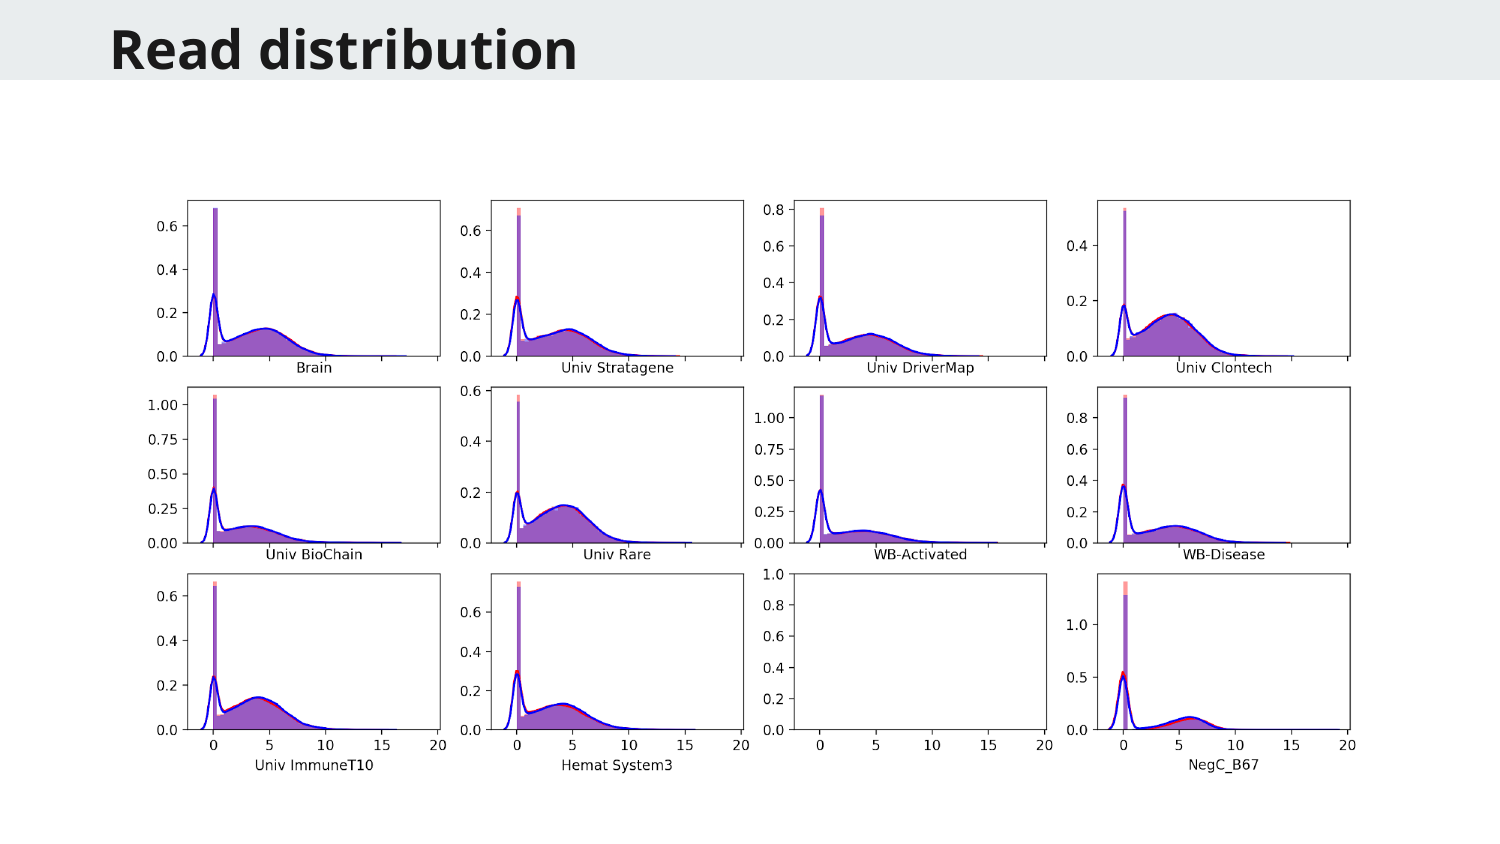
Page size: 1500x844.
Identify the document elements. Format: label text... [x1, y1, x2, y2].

title Read distribution [94, 0, 1356, 88]
picture [0, 116, 1500, 817]
